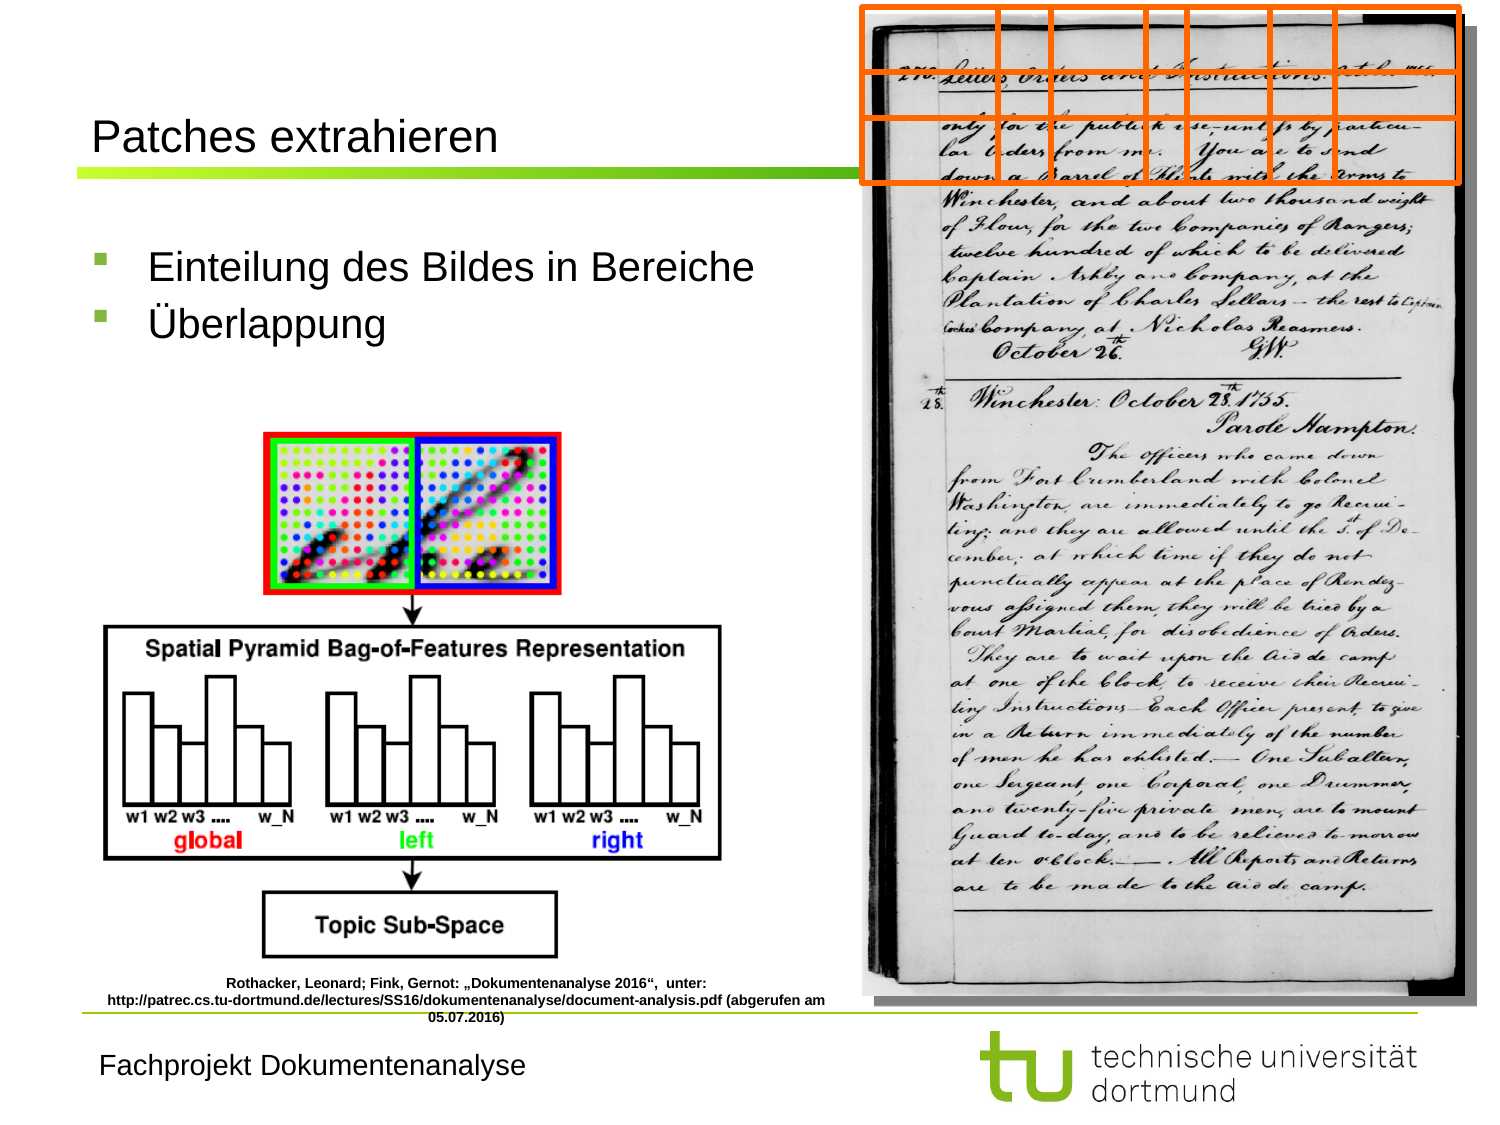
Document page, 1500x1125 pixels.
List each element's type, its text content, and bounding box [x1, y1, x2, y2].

picture [1338, 121, 1456, 180]
title Patches extrahieren [76, 7, 859, 170]
text_box Rothacker, Leonard; Fink, Gernot: „Dokumentenanalyse 2016“, unter: http://patrec.cs.tu-dortmund.de/lectures/SS16/dokumentenanalyse/document-analysis.pdf (abgerufen am 05.07.2016) [82, 966, 851, 1016]
picture [1054, 75, 1143, 115]
picture [1149, 75, 1184, 115]
picture [865, 121, 995, 180]
picture [862, 14, 1465, 996]
picture [1001, 75, 1048, 115]
picture [1149, 121, 1184, 180]
picture [1054, 14, 1143, 69]
picture [1273, 14, 1332, 69]
picture [865, 14, 995, 69]
picture [1338, 14, 1456, 69]
picture [40, 401, 804, 993]
picture [1338, 75, 1456, 115]
picture [1273, 121, 1332, 180]
picture [1001, 121, 1048, 180]
picture [1273, 75, 1332, 115]
picture [1149, 14, 1184, 69]
title Patches extrahieren [865, 10, 995, 14]
list Einteilung des Bildes in Bereiche Überlappung [76, 231, 874, 1000]
picture [865, 75, 995, 115]
picture [1001, 14, 1048, 69]
picture [1190, 75, 1267, 115]
picture [1054, 121, 1143, 180]
picture [1190, 121, 1267, 180]
picture [980, 1031, 1418, 1111]
picture [1190, 14, 1267, 69]
